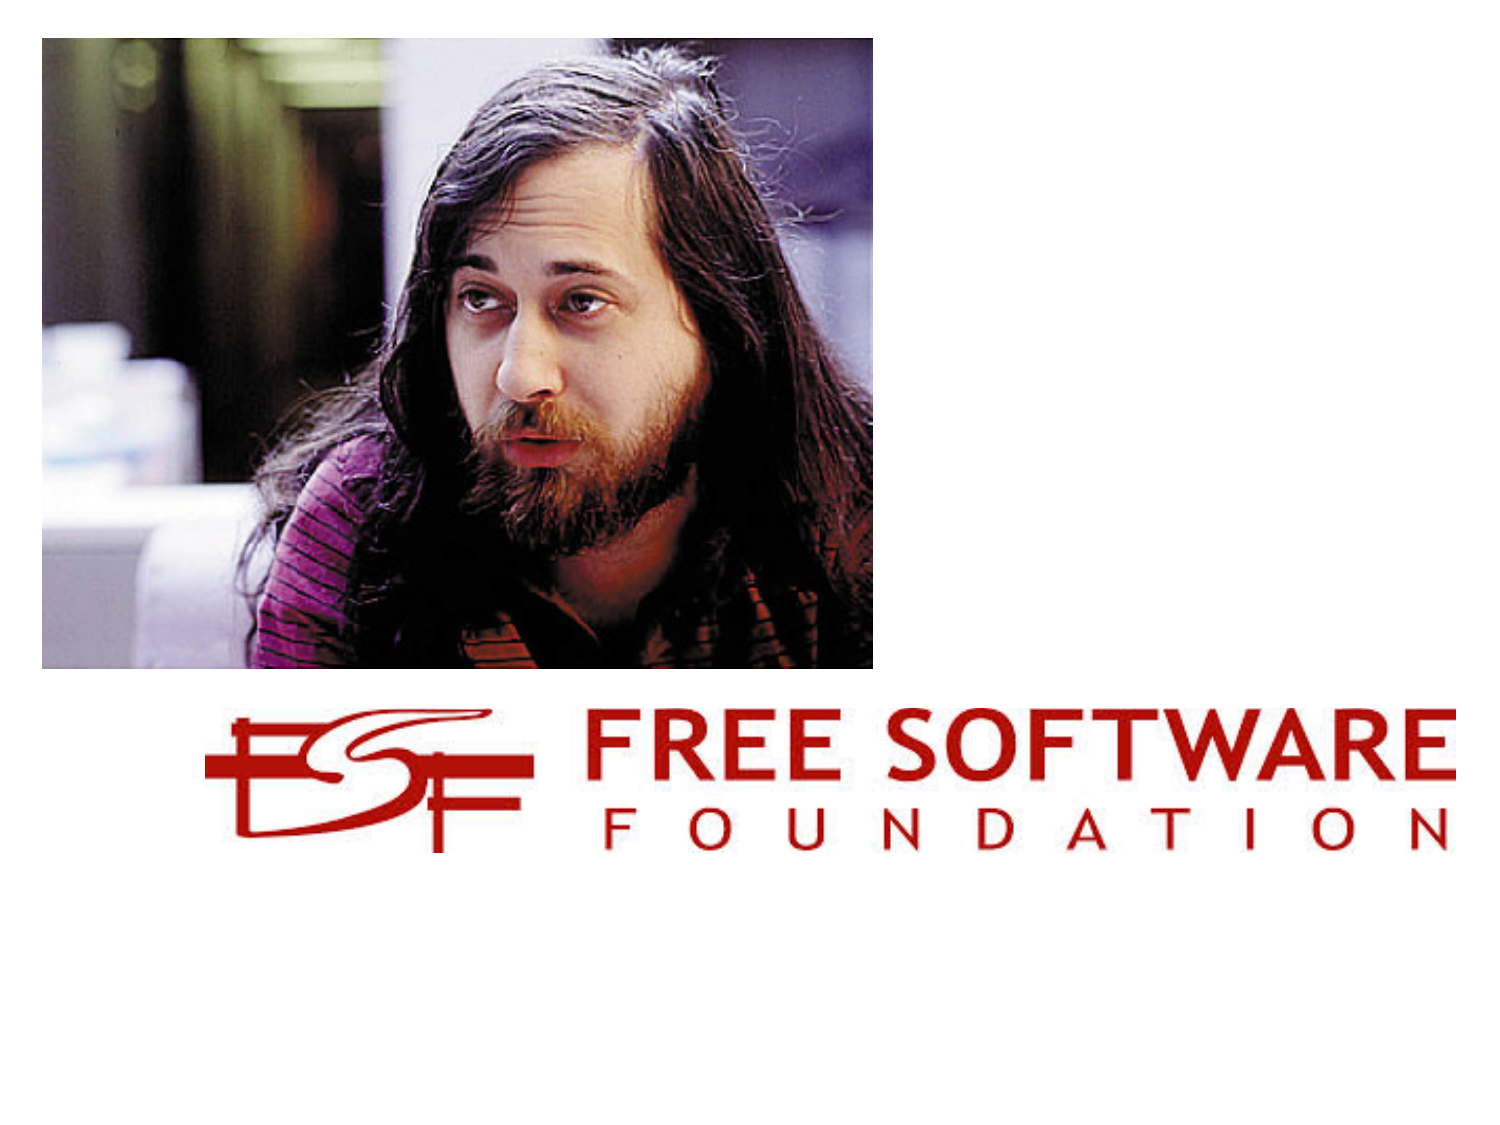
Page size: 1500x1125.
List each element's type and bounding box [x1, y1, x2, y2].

picture [205, 708, 1456, 853]
picture [42, 38, 873, 669]
